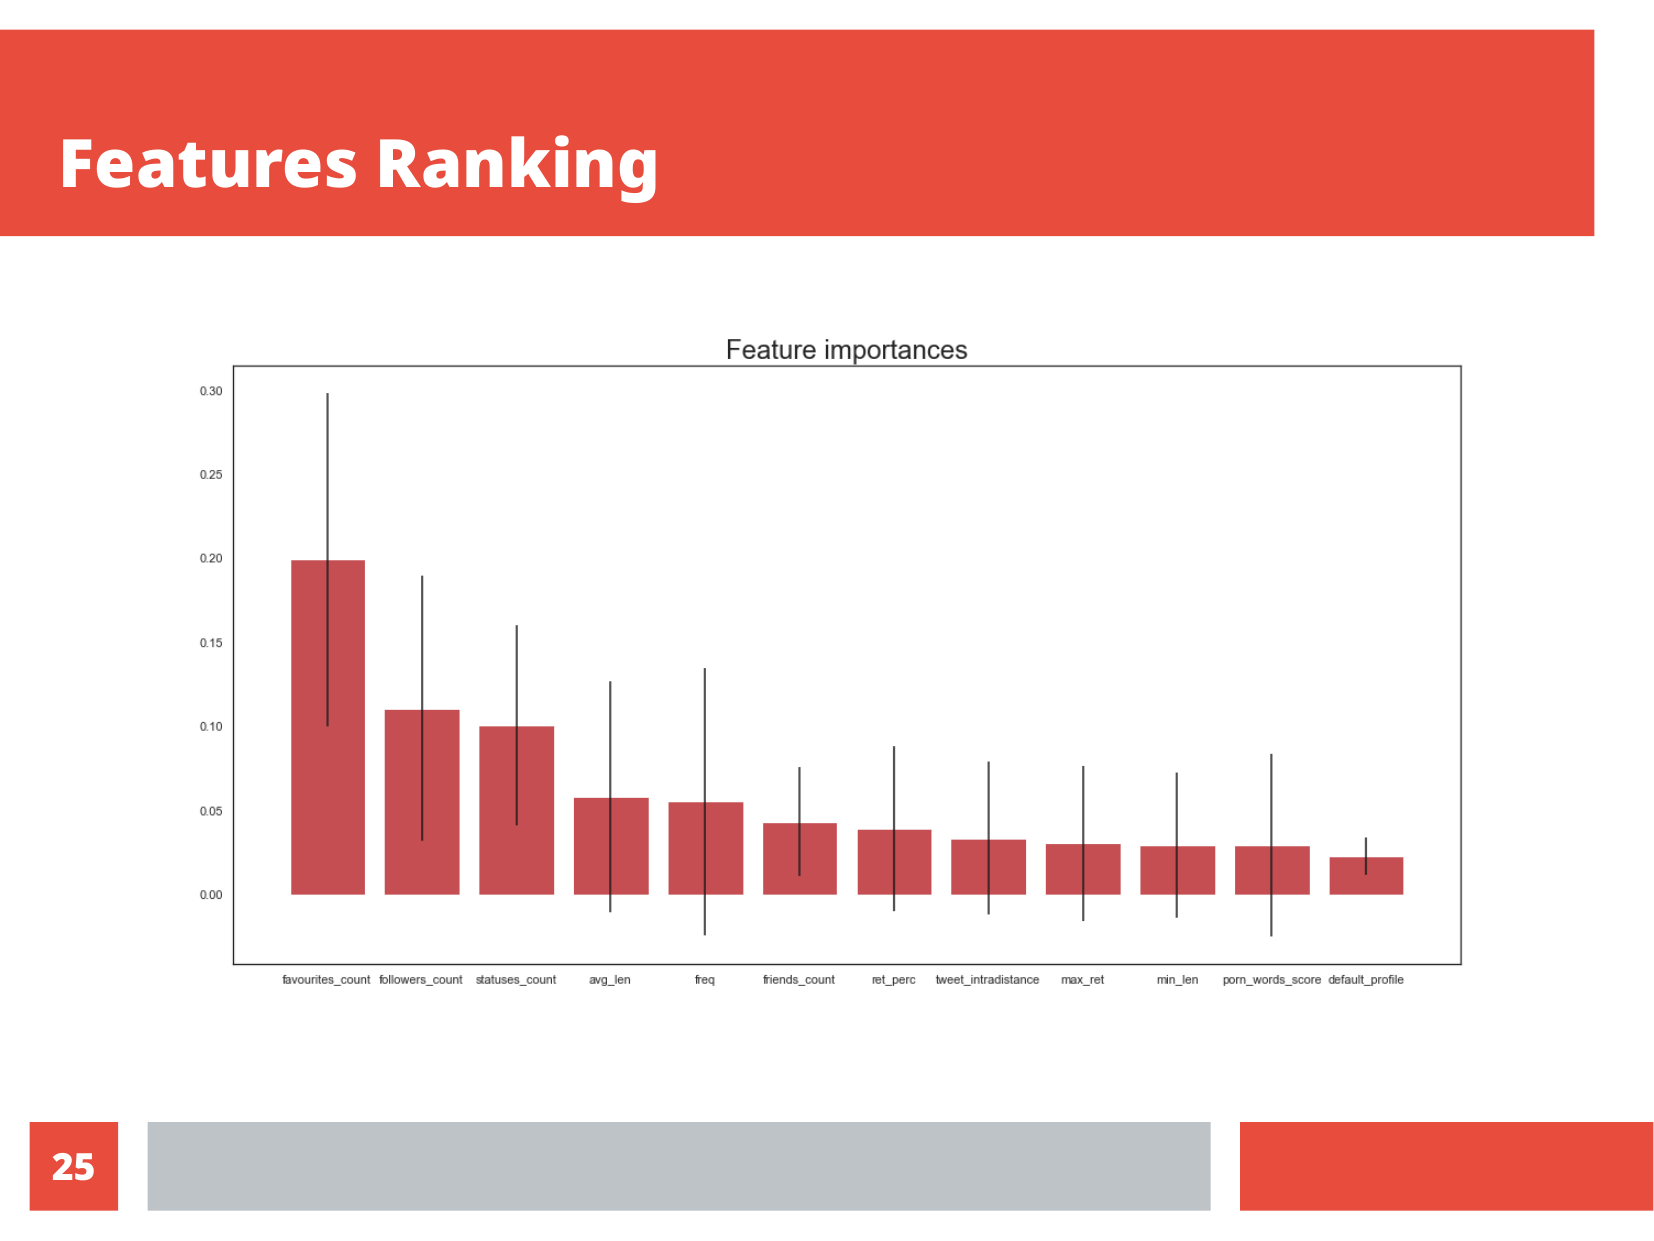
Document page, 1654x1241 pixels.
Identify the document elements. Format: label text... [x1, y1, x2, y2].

picture [35, 271, 1619, 1063]
title Features Ranking [59, 59, 1595, 207]
